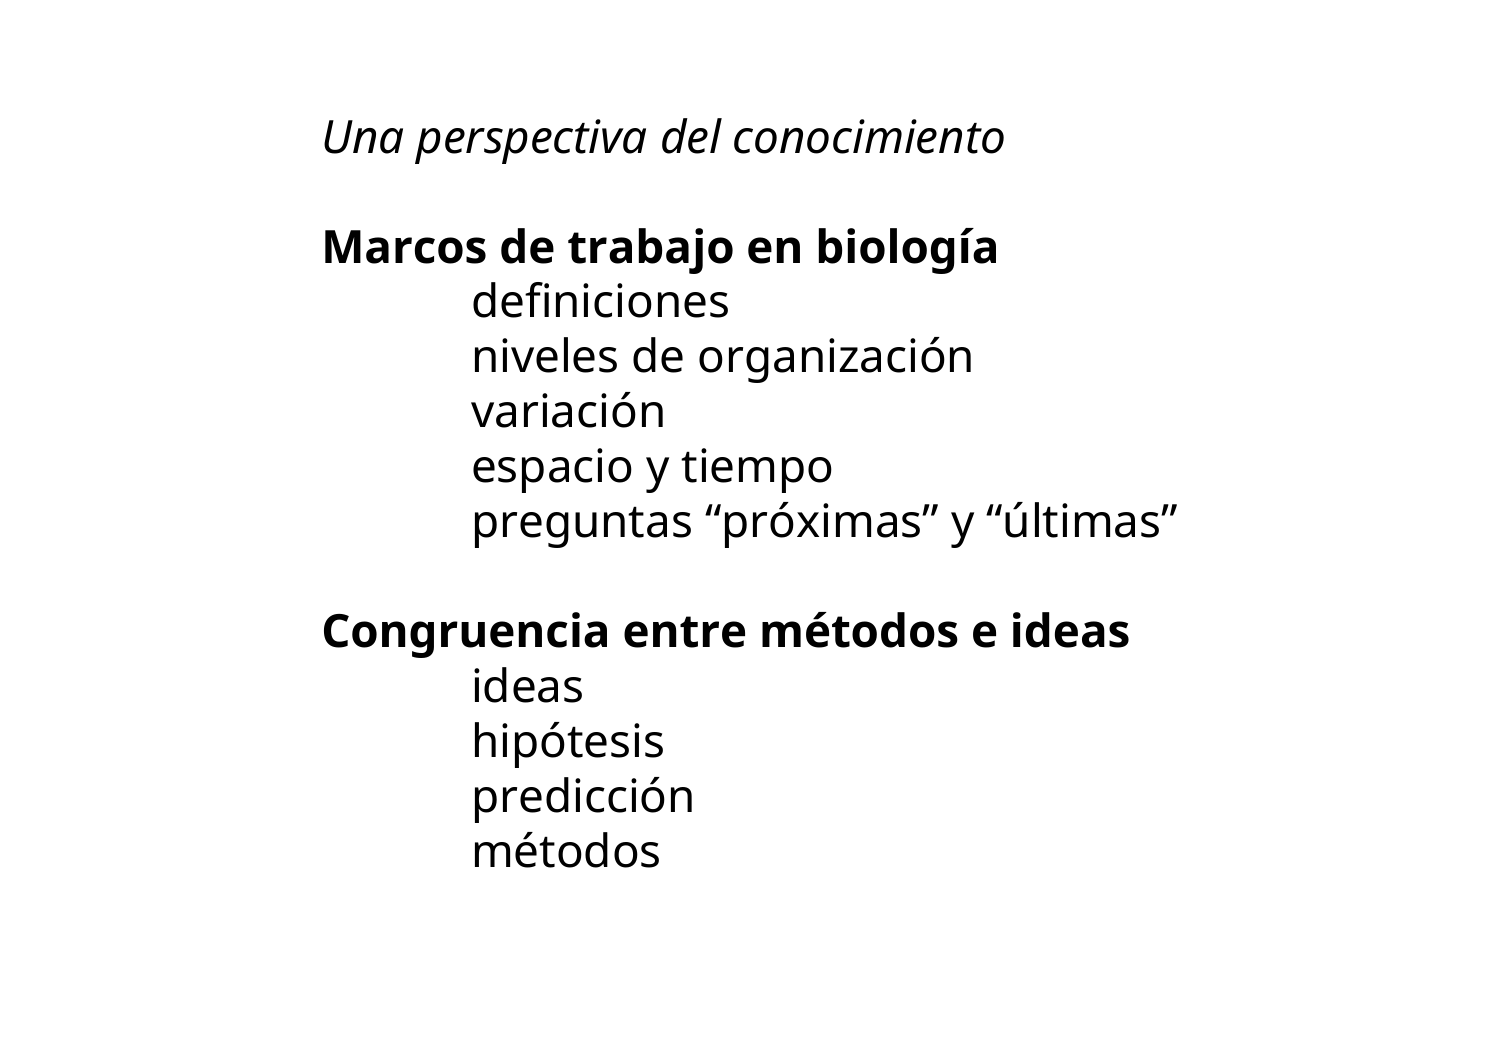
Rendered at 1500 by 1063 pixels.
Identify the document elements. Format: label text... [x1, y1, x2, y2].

text_box Una perspectiva del conocimiento Marcos de trabajo en biología definiciones niveles de organización variación espacio y tiempo preguntas “próximas” y “últimas” Congruencia entre métodos e ideas ideas hipótesis predicción métodos [306, 99, 1194, 928]
